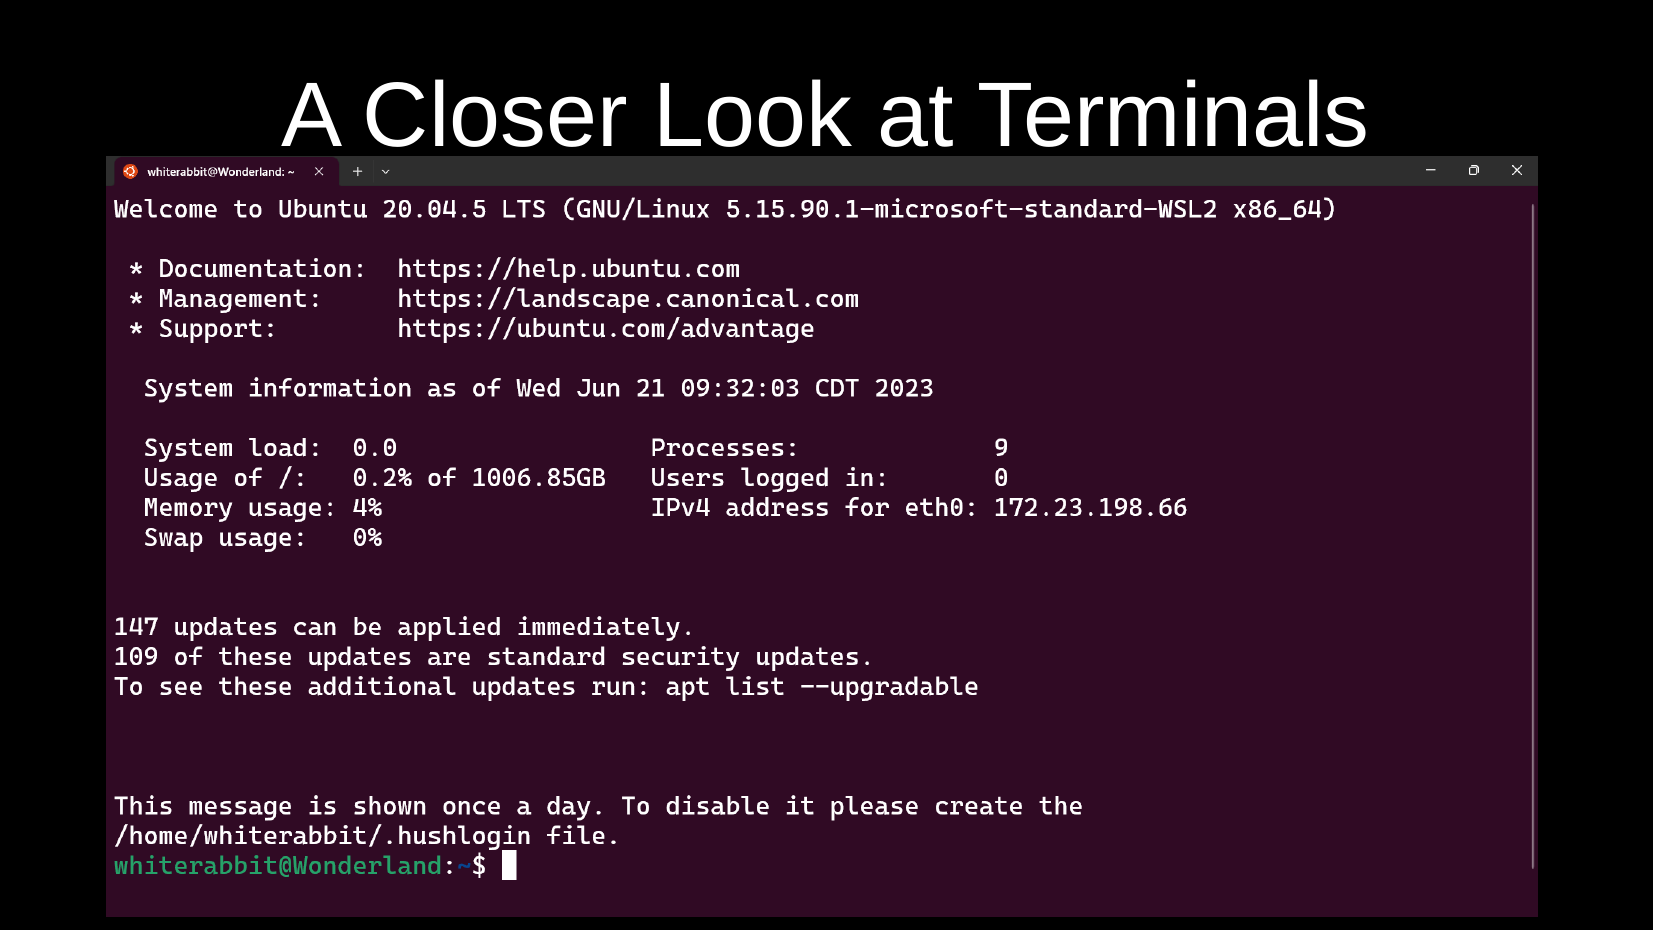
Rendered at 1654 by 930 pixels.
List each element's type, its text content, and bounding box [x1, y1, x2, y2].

picture [106, 156, 1538, 917]
title A Closer Look at Terminals [82, 37, 1571, 193]
